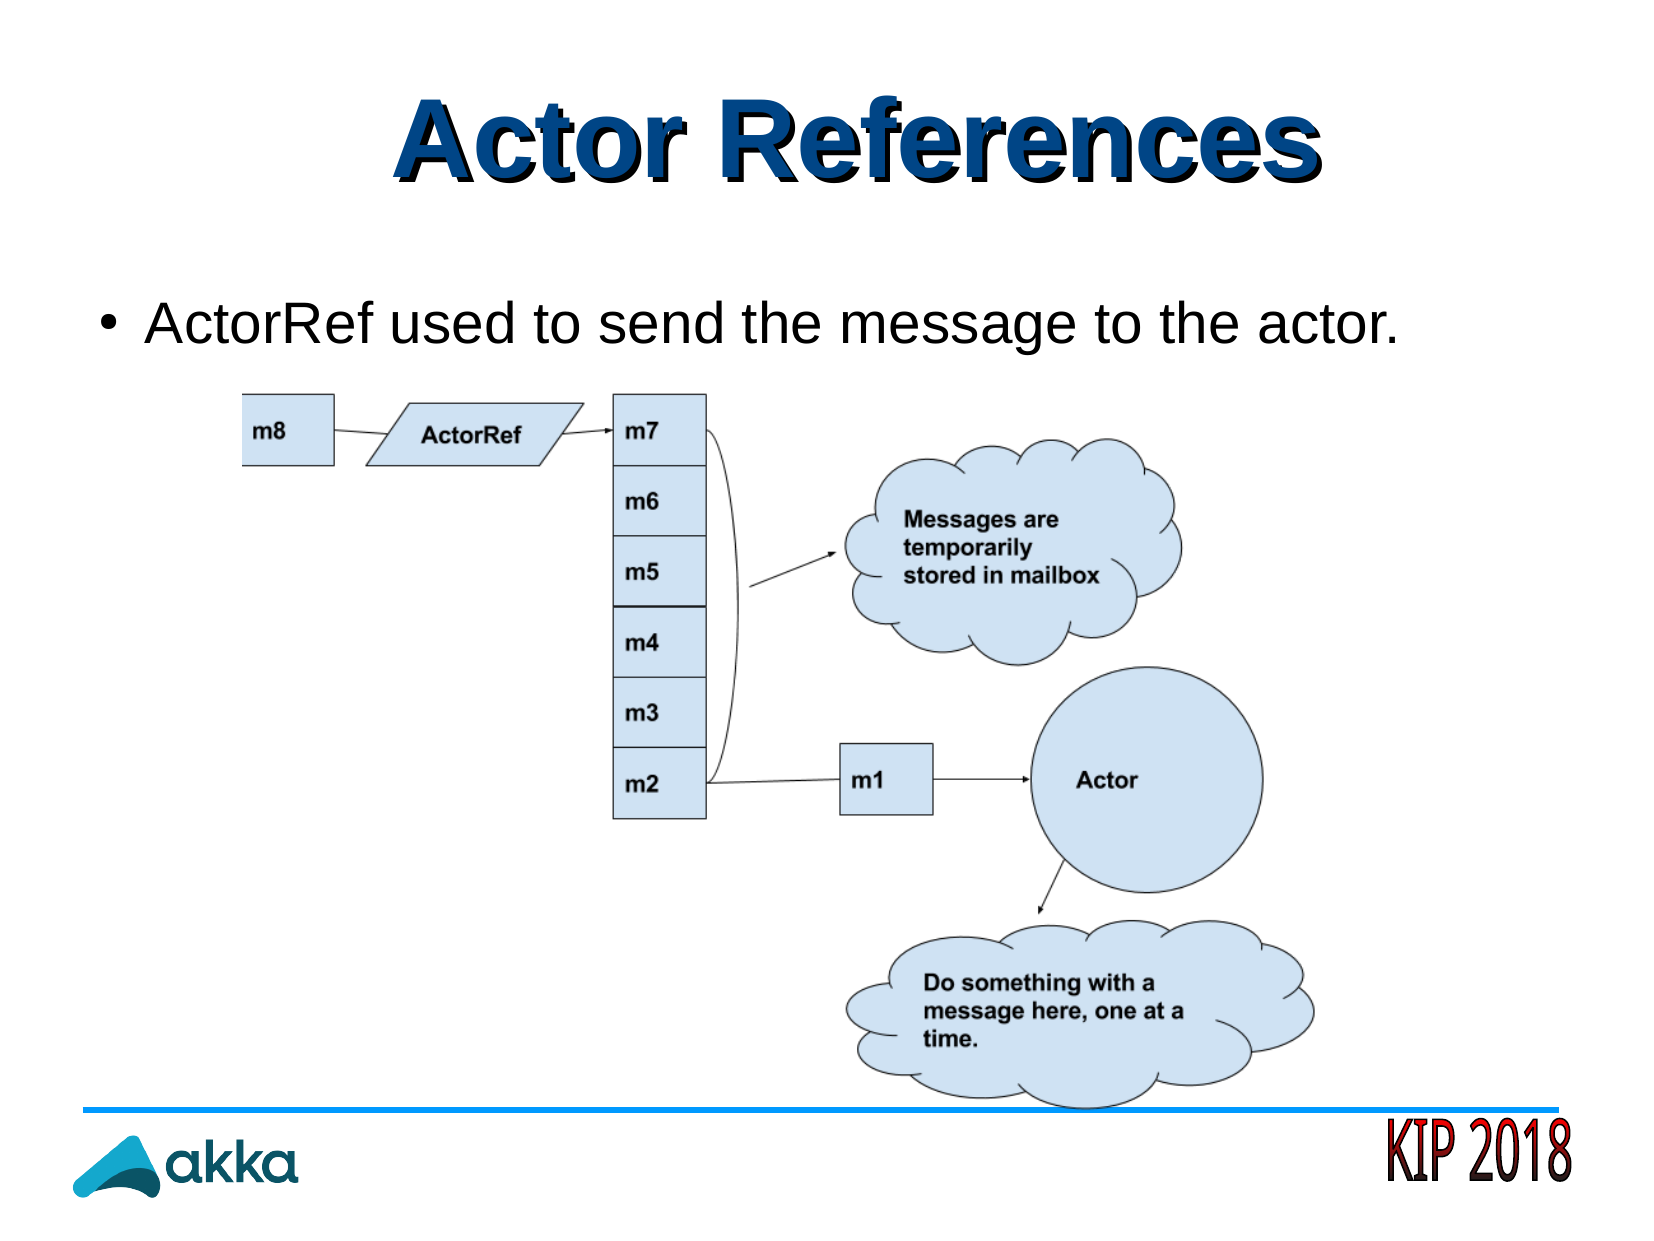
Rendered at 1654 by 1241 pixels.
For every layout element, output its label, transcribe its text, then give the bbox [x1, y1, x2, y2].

picture [61, 390, 1344, 1217]
text_box Actor References [366, 52, 1347, 225]
list ActorRef used to send the message to the actor. [82, 290, 1538, 408]
